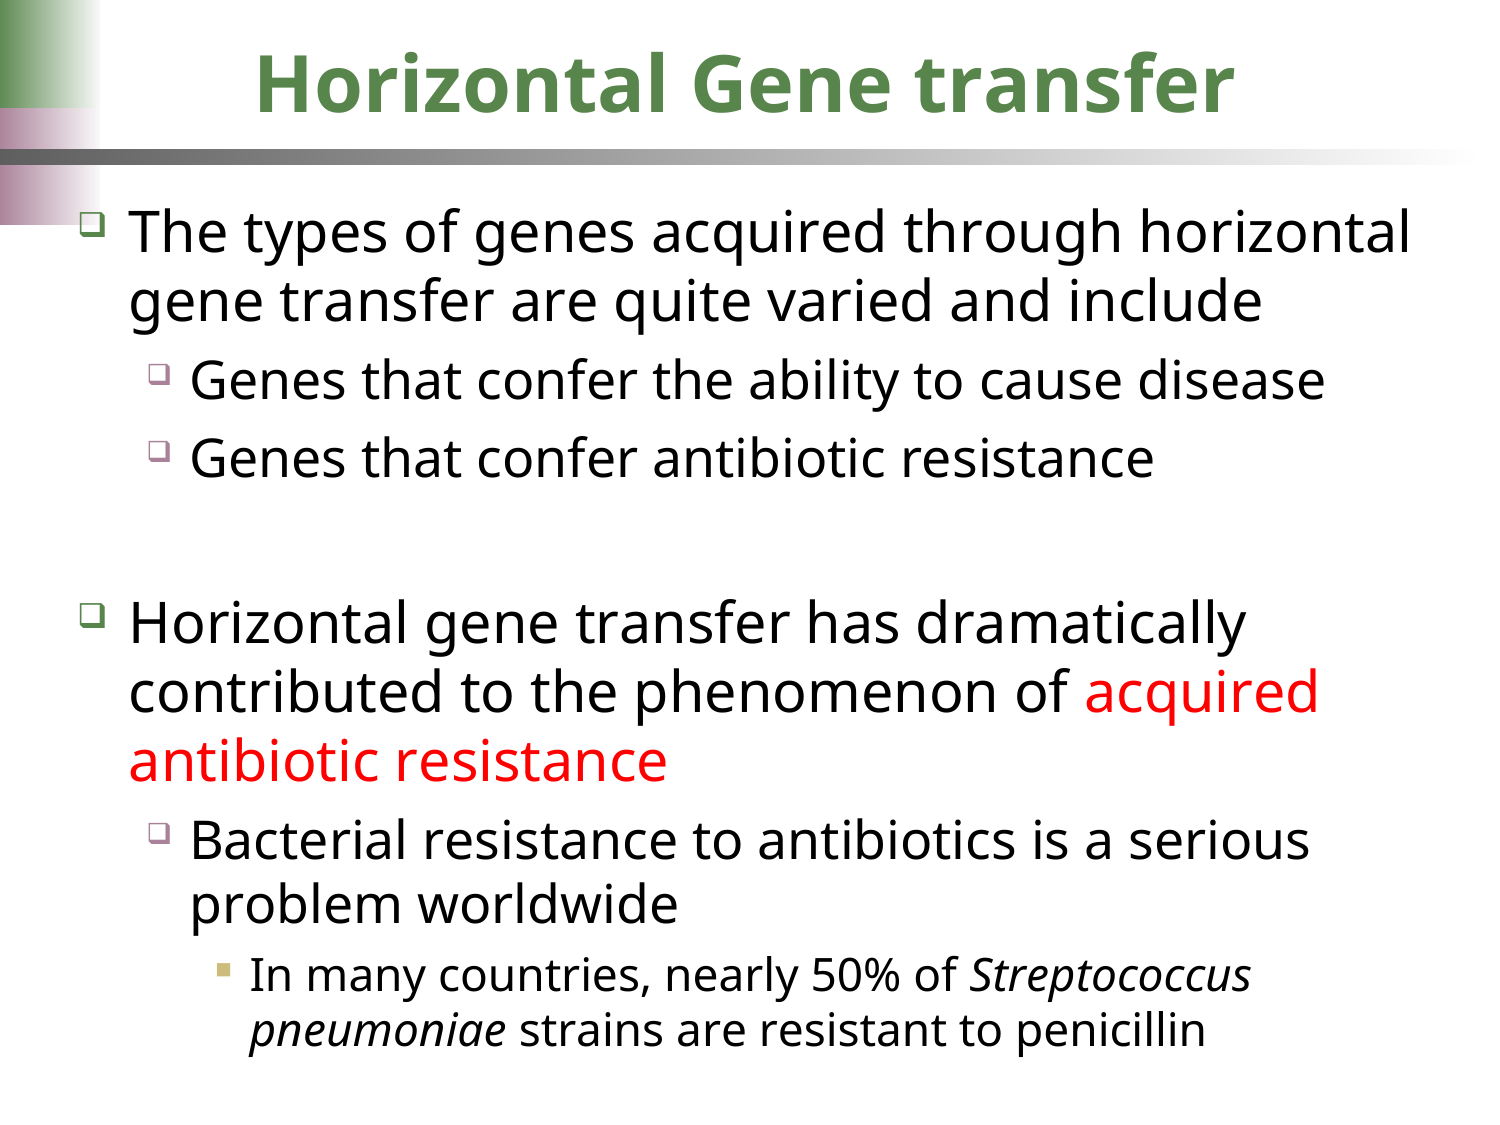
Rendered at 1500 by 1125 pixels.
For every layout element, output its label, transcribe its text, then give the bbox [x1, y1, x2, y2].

list The types of genes acquired through horizontal gene transfer are quite varied and include Genes that confer the ability to cause disease Genes that confer antibiotic resistance Horizontal gene transfer has dramatically contributed to the phenomenon of acquired antibiotic resistance Bacterial resistance to antibiotics is a serious problem worldwide In many countries, nearly 50% of Streptococcus pneumoniae strains are resistant to penicillin [62, 187, 1463, 1075]
title Horizontal Gene transfer [133, 24, 1359, 138]
